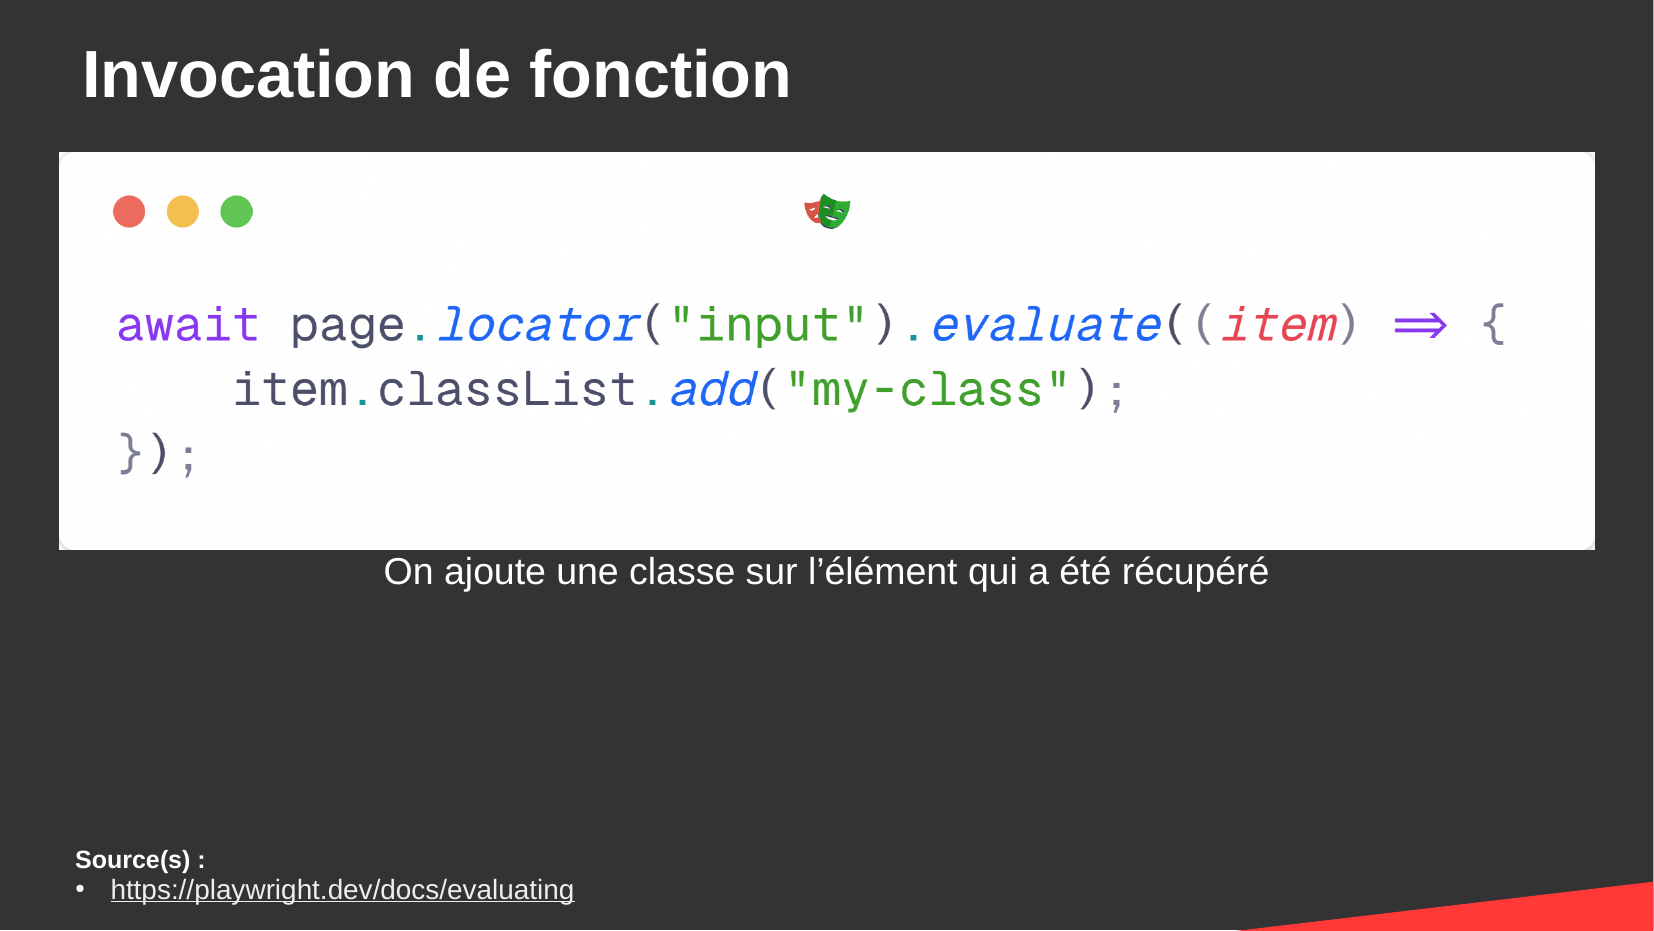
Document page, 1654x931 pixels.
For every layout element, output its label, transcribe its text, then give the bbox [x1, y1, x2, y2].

text_box Source(s) : https://playwright.dev/docs/evaluating [60, 826, 1546, 913]
title Invocation de fonction [82, 37, 1571, 112]
text_box [1235, 881, 1654, 931]
picture [59, 152, 1595, 550]
text_box On ajoute une classe sur l’élément qui a été récupéré [94, 550, 1560, 621]
